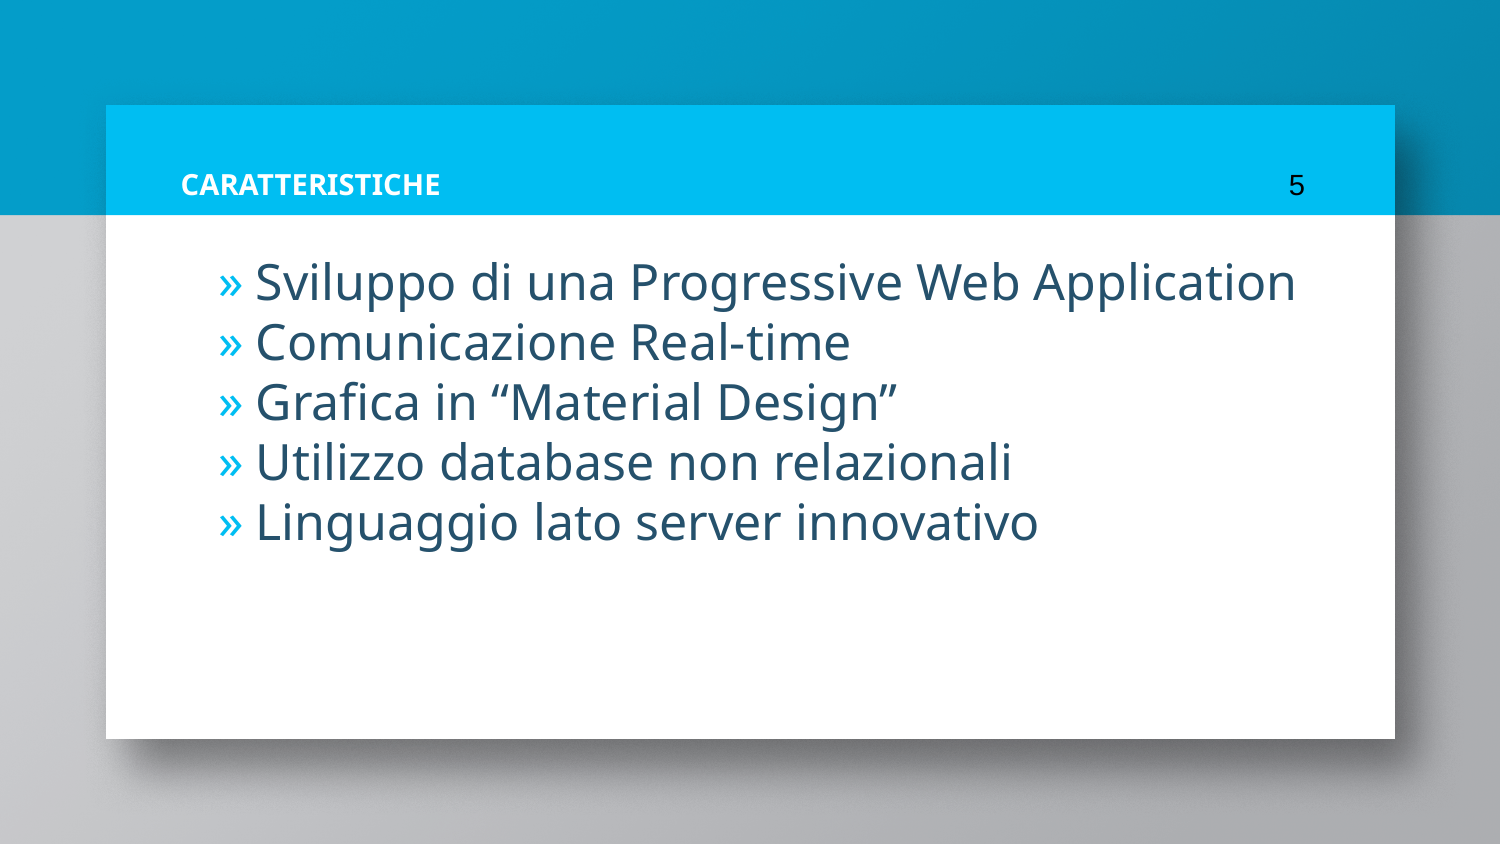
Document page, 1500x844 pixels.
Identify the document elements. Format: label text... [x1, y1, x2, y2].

picture [0, 216, 1500, 844]
title CARATTERISTICHE [165, 106, 1273, 217]
slide_number <numero> [1273, 106, 1364, 217]
list Sviluppo di una Progressive Web Application Comunicazione Real-time Grafica in “Material Design” Utilizzo database non relazionali Linguaggio lato server innovativo [165, 235, 1336, 692]
